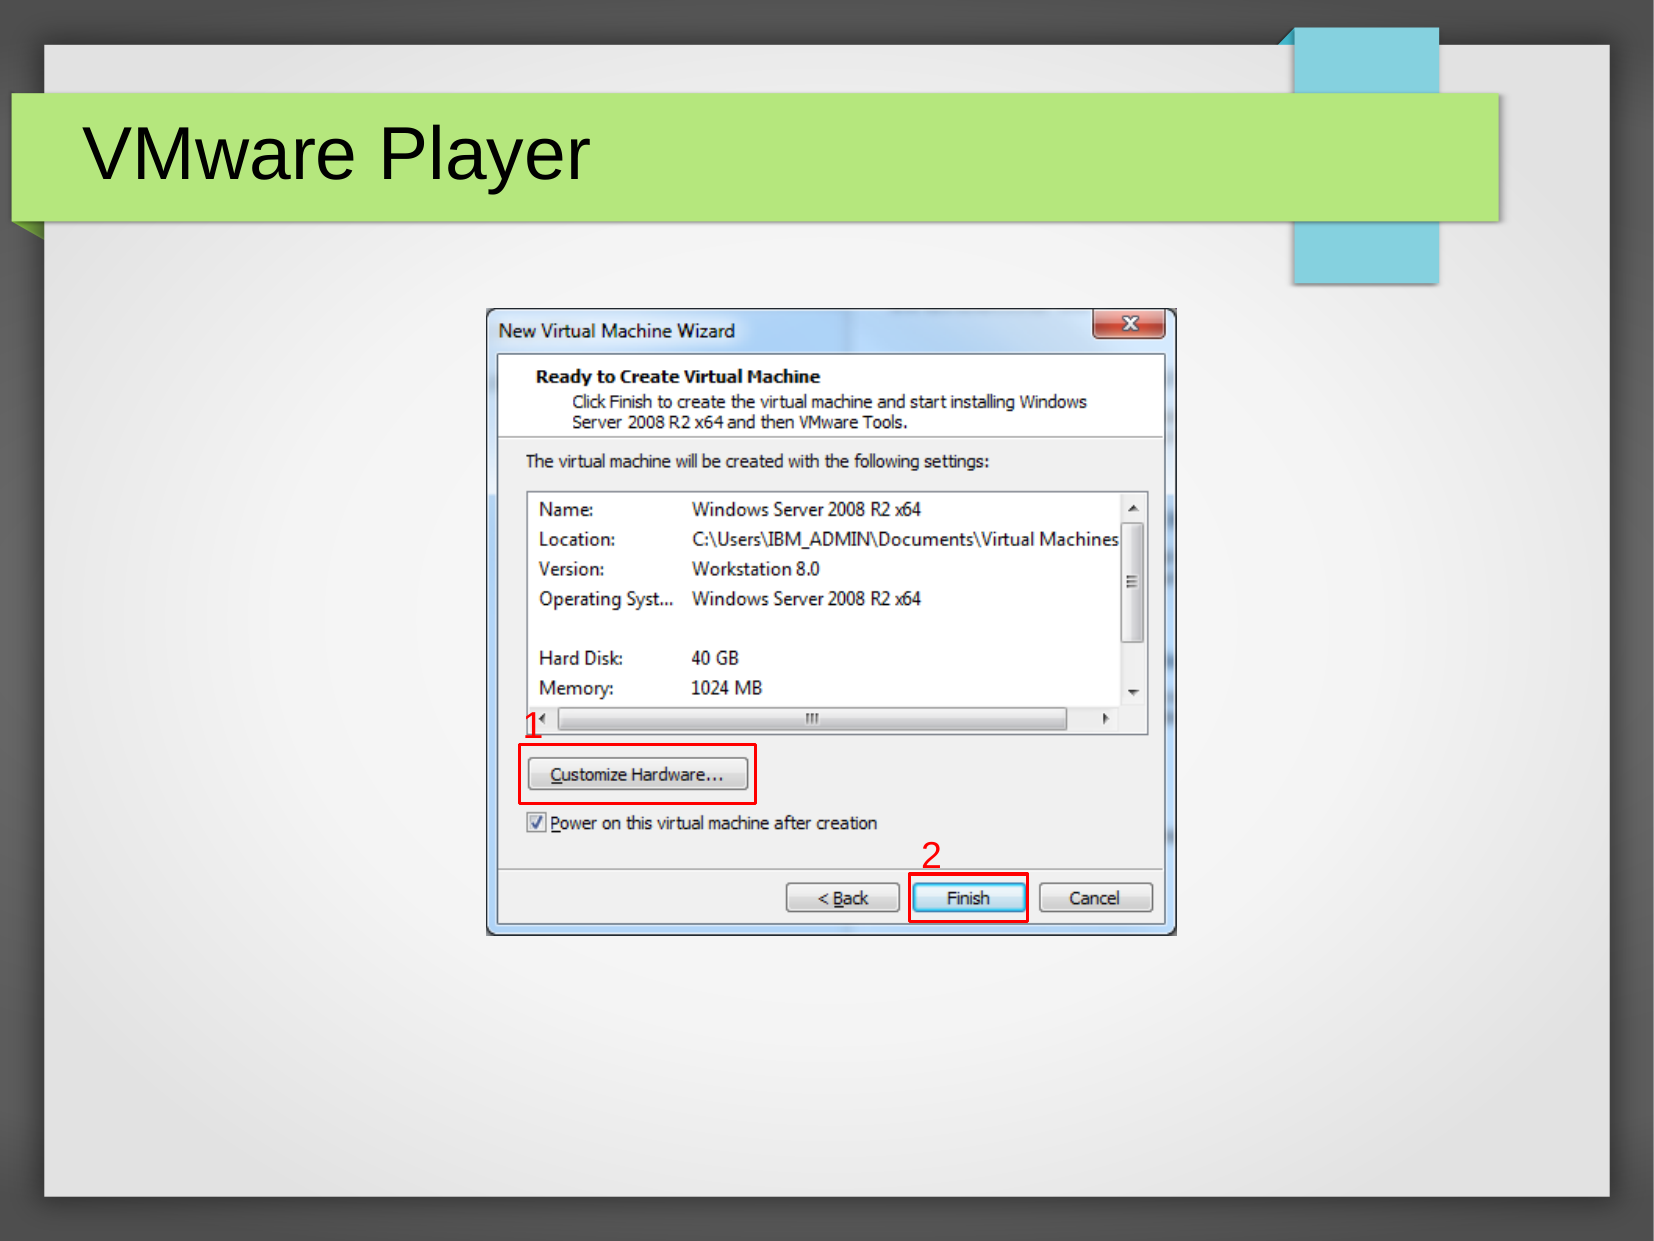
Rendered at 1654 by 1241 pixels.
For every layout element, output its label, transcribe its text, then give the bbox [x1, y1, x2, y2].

title VMware Player [82, 94, 1264, 213]
text_box 2 [906, 826, 957, 884]
text_box 1 [507, 696, 559, 754]
picture [0, 0, 1654, 1241]
